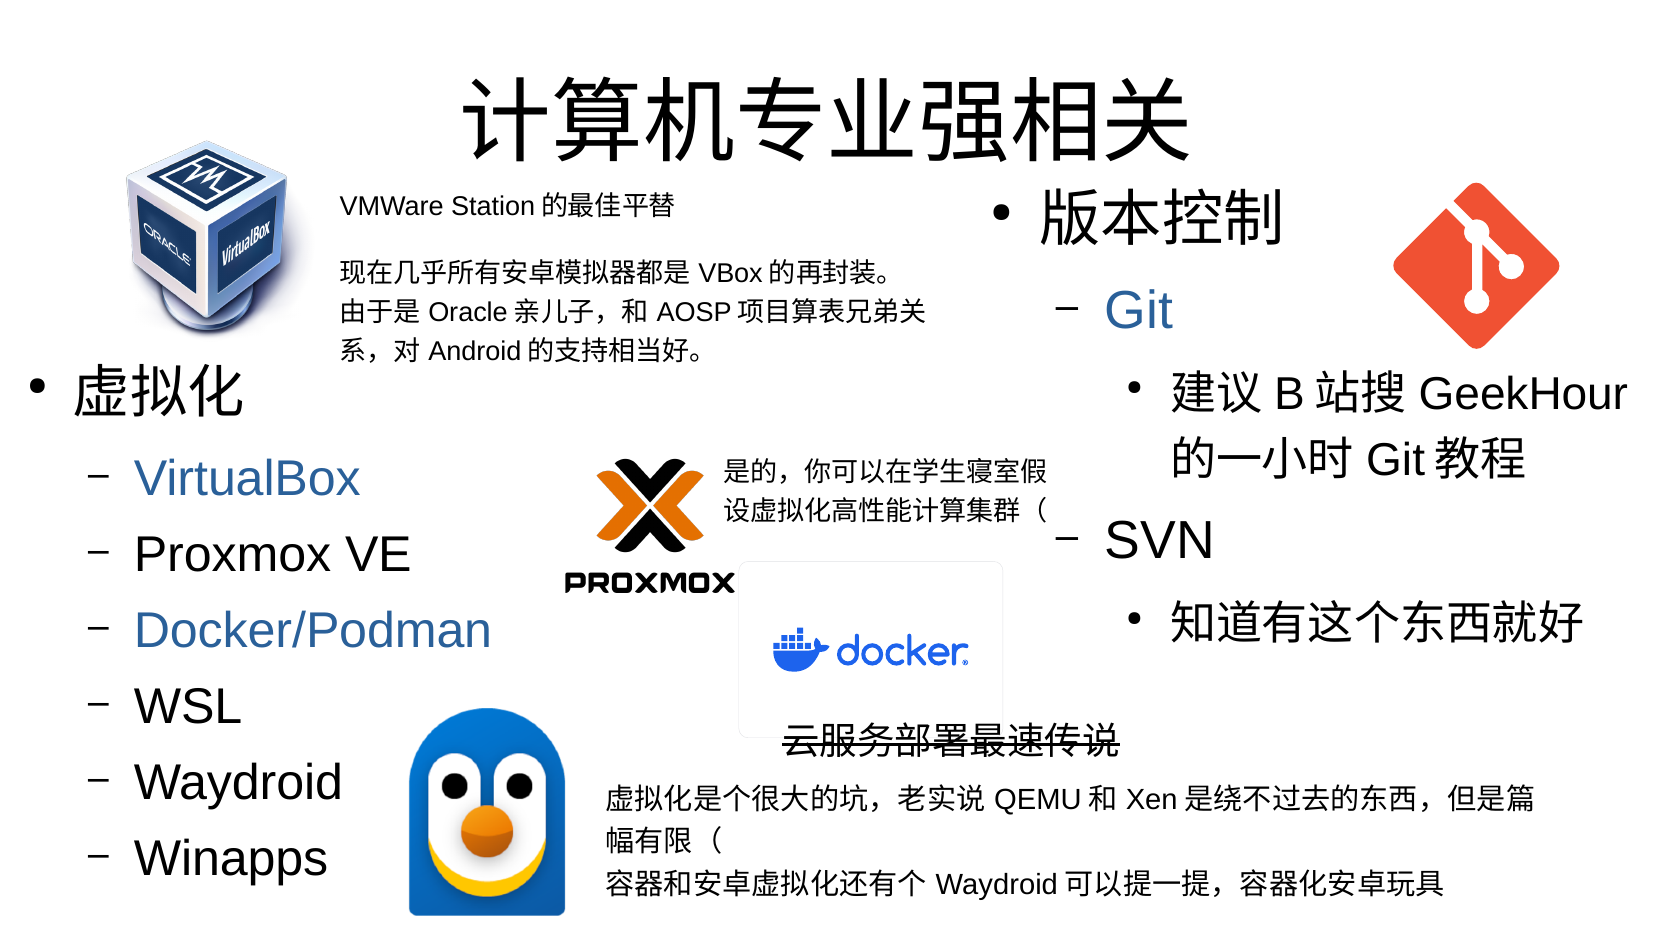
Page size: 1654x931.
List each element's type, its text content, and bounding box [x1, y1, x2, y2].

text_box 云服务部署最速传说 [767, 703, 1182, 767]
text_box VMWare Station的最佳平替 现在几乎所有安卓模拟器都是VBox的再封装。 由于是Oracle亲儿子，和AOSP项目算表兄弟关系，对Android的支持相当好。 [324, 177, 945, 443]
list 虚拟化 VirtualBox Proxmox VE Docker/Podman WSL Waydroid Winapps [11, 346, 739, 886]
list 版本控制 Git 建议B站搜GeekHour的一小时Git教程 SVN 知道有这个东西就好 [974, 169, 1642, 680]
text_box 虚拟化是个很大的坑，老实说QEMU和Xen是绕不过去的东西，但是篇幅有限（ 容器和安卓虚拟化还有个Waydroid可以提一提，容器化安卓玩具 [590, 767, 1565, 931]
title 计算机专业强相关 [82, 37, 1571, 193]
picture [1387, 177, 1565, 355]
picture [118, 139, 325, 347]
text_box 是的，你可以在学生寝室假设虚拟化高性能计算集群（ [708, 442, 1063, 562]
picture [561, 442, 1004, 739]
picture [383, 708, 591, 916]
